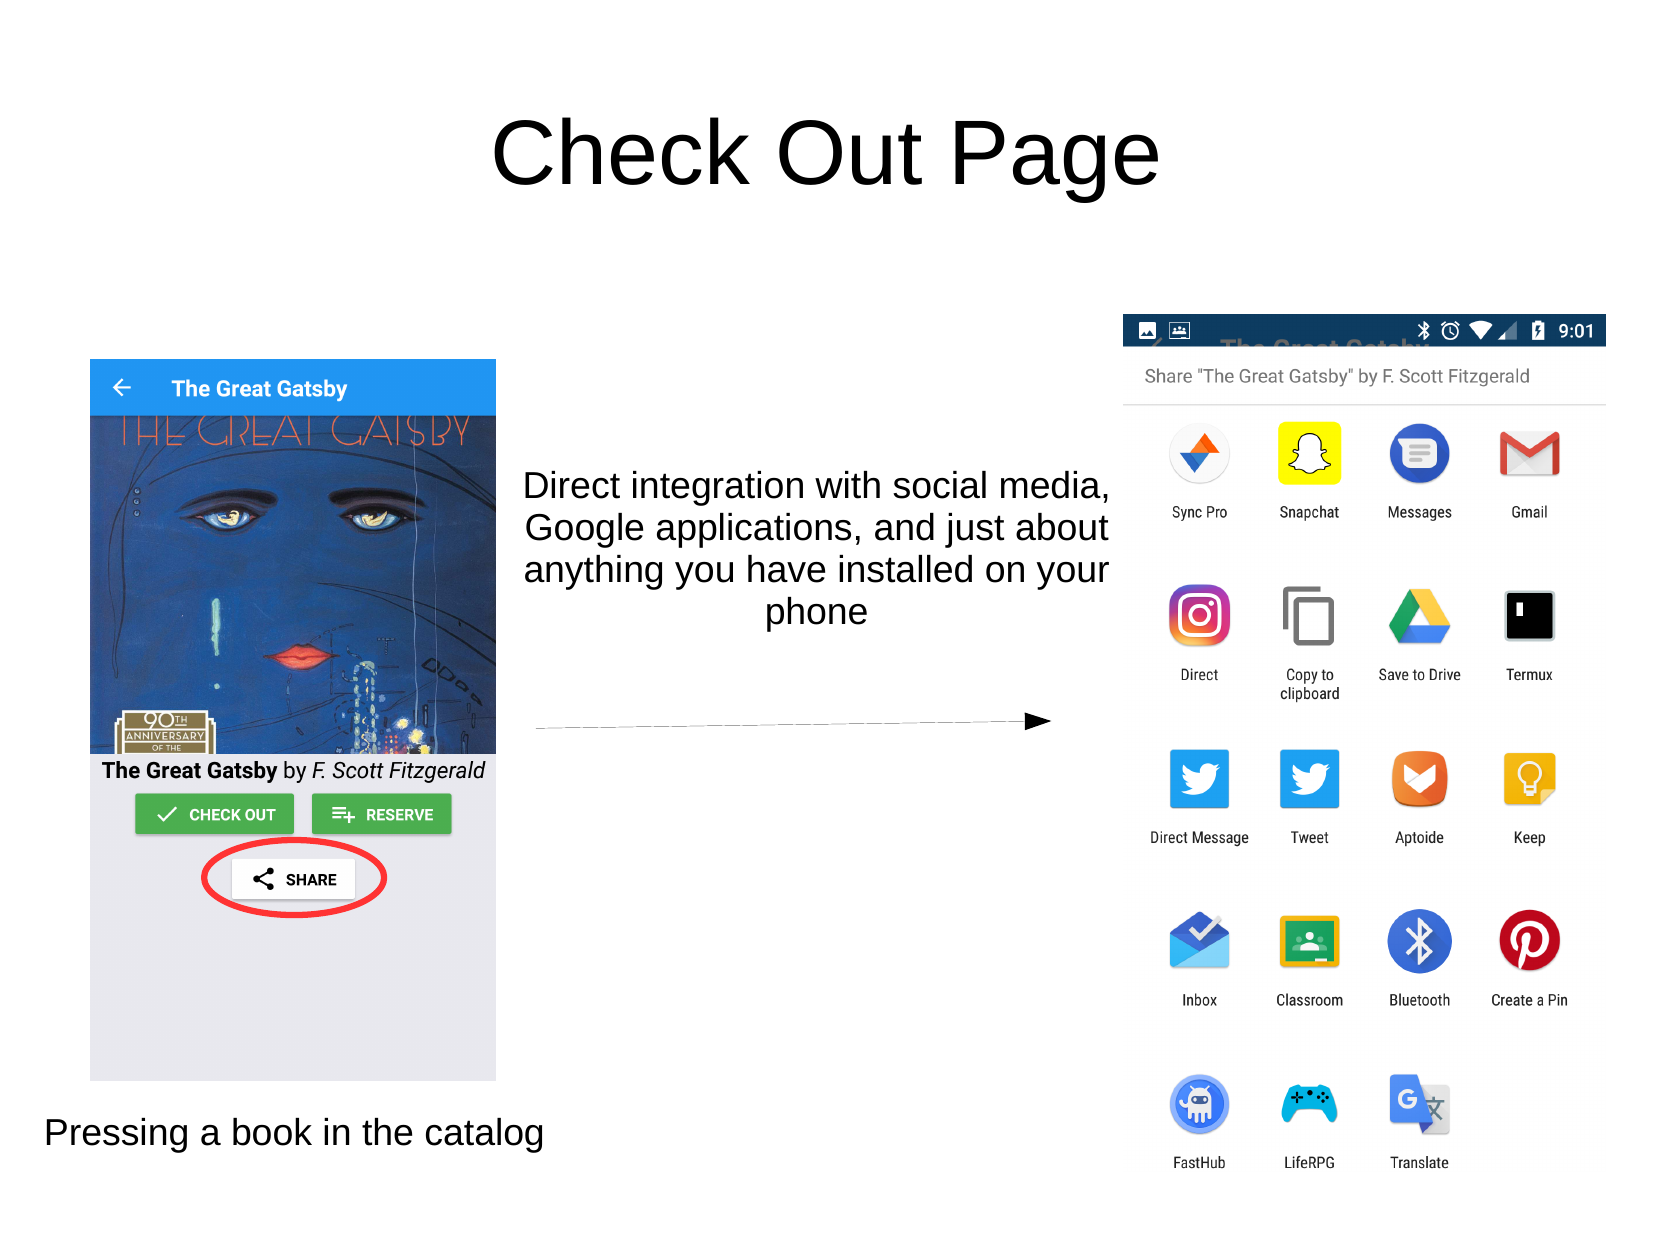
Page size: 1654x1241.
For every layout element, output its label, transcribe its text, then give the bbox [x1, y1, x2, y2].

title Check Out Page [82, 49, 1571, 257]
text_box Direct integration with social media, Google applications, and just about anything you have installed on your phone [507, 457, 1123, 640]
text_box Pressing a book in the catalog [29, 1103, 561, 1161]
picture [1123, 314, 1606, 1172]
picture [90, 359, 496, 1081]
